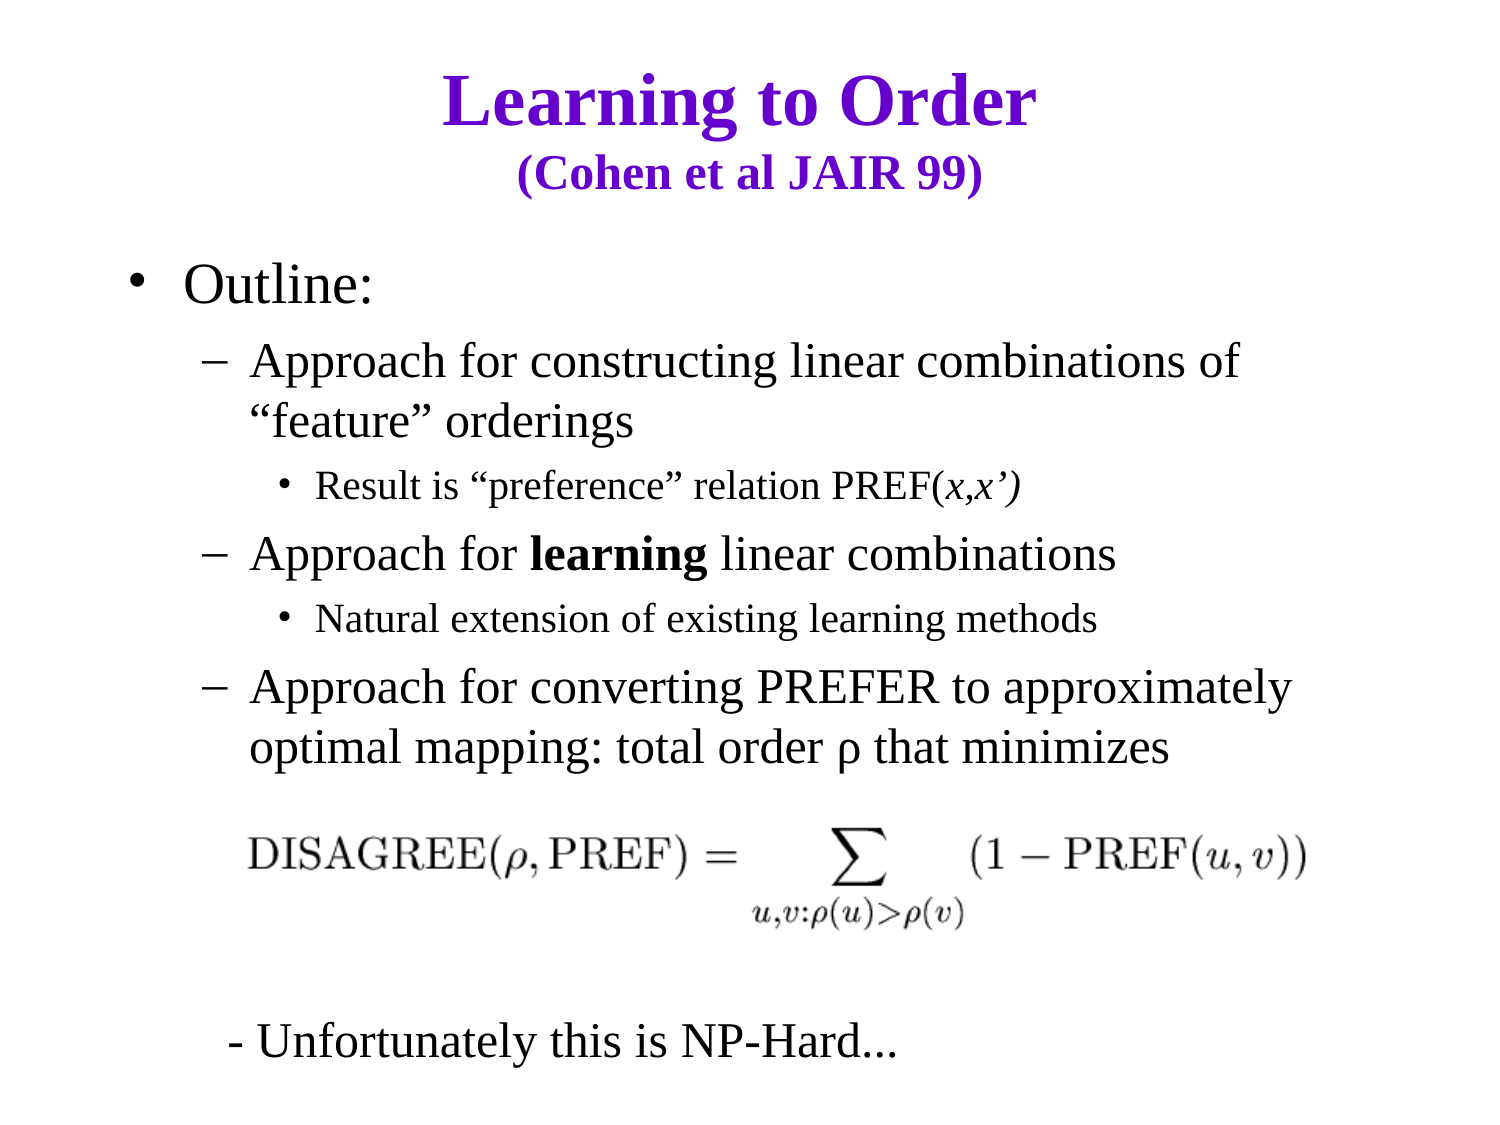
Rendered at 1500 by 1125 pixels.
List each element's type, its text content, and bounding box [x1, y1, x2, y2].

picture [212, 800, 1326, 951]
list Outline: Approach for constructing linear combinations of “feature” orderings Result is “preference” relation PREF(x,x’) Approach for learning linear combinations Natural extension of existing learning methods Approach for converting PREFER to approximately optimal mapping: total order ρ that minimizes [112, 237, 1388, 963]
title Learning to Order (Cohen et al JAIR 99) [112, 62, 1388, 188]
text_box - Unfortunately this is NP-Hard... [212, 999, 1276, 1076]
